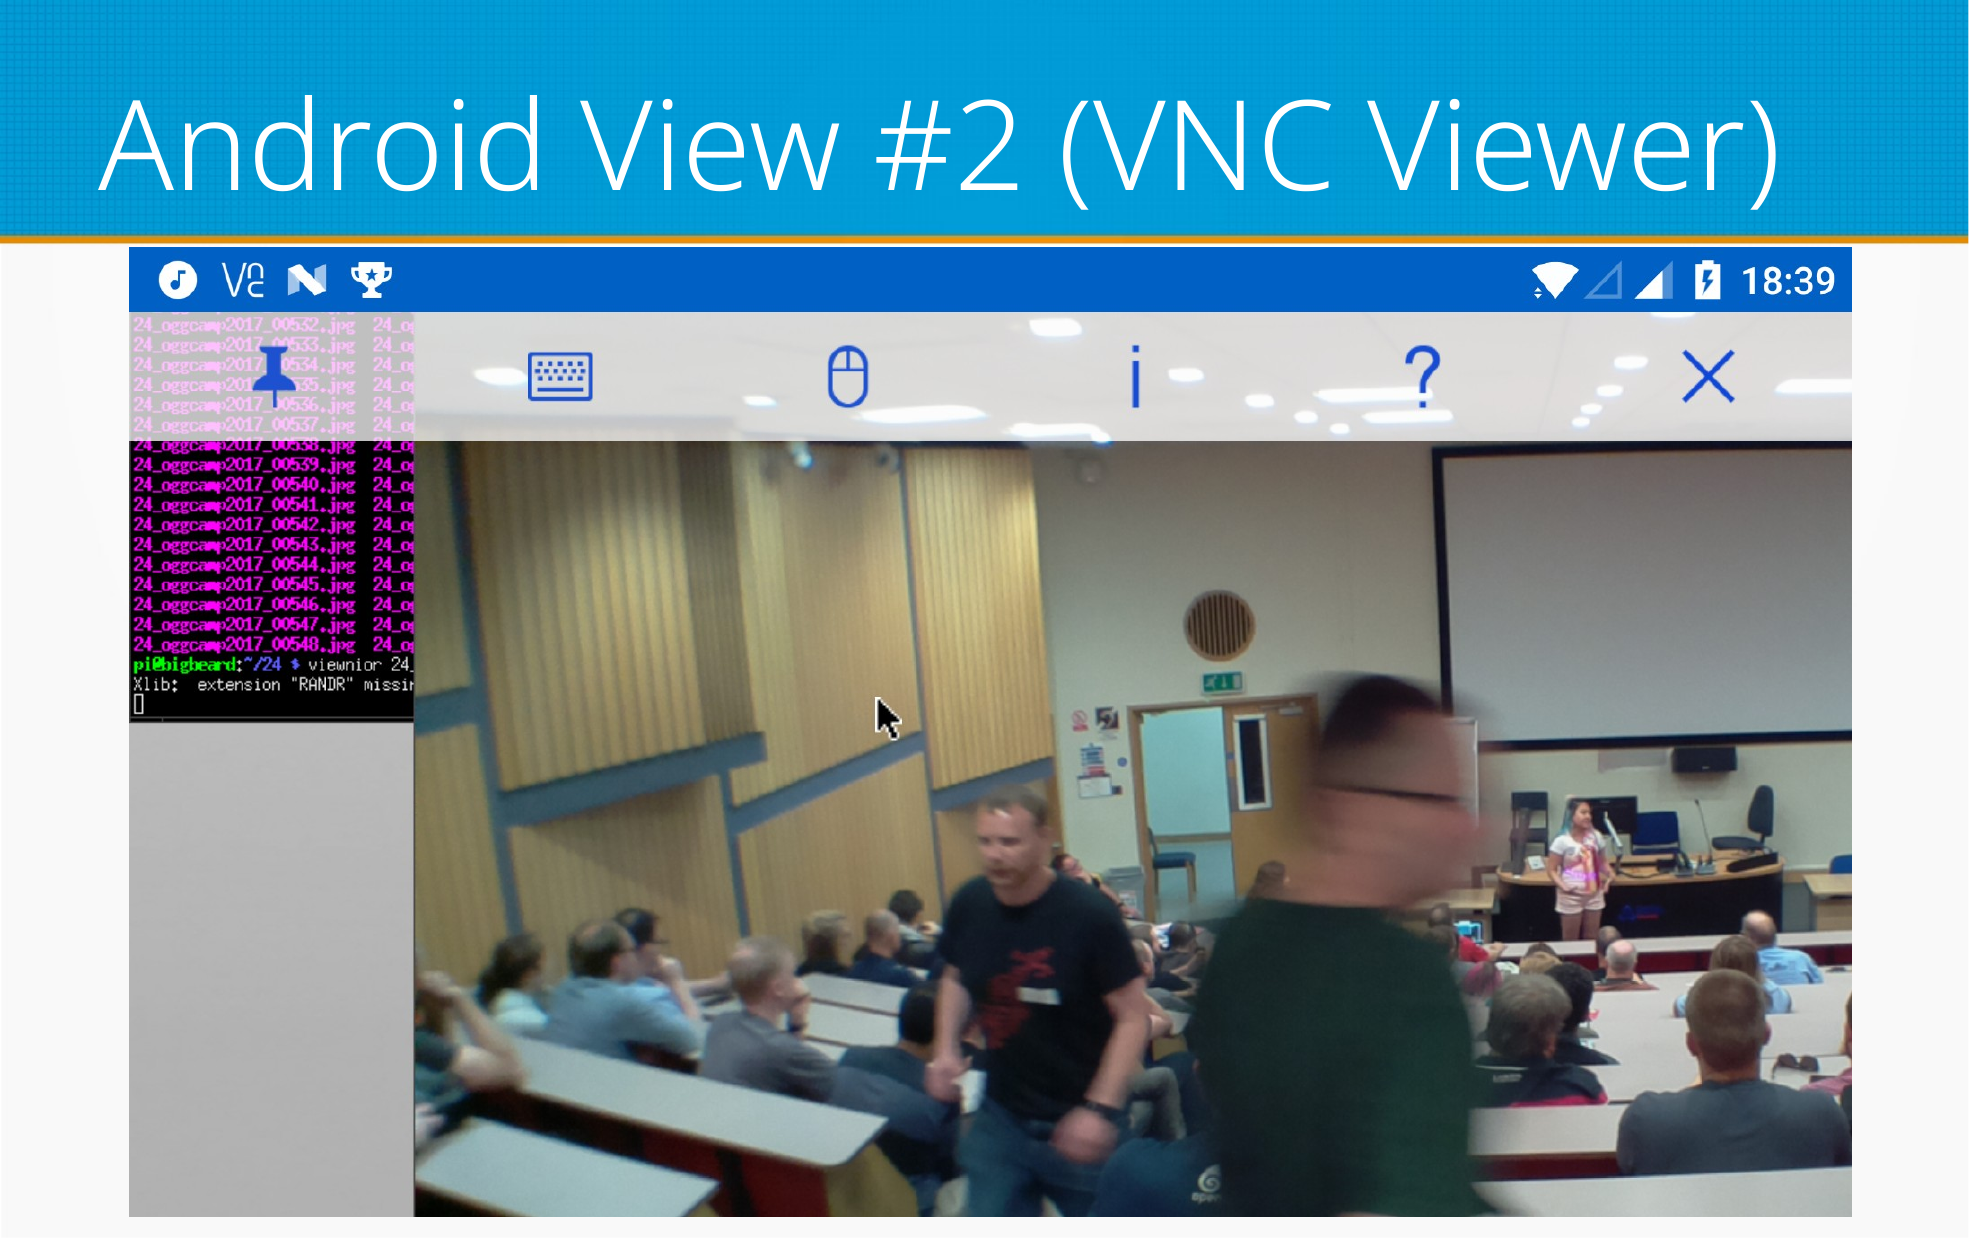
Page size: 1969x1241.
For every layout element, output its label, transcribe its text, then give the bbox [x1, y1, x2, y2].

picture [0, 233, 1969, 1241]
title Android View #2 (VNC Viewer) [98, 19, 1870, 227]
